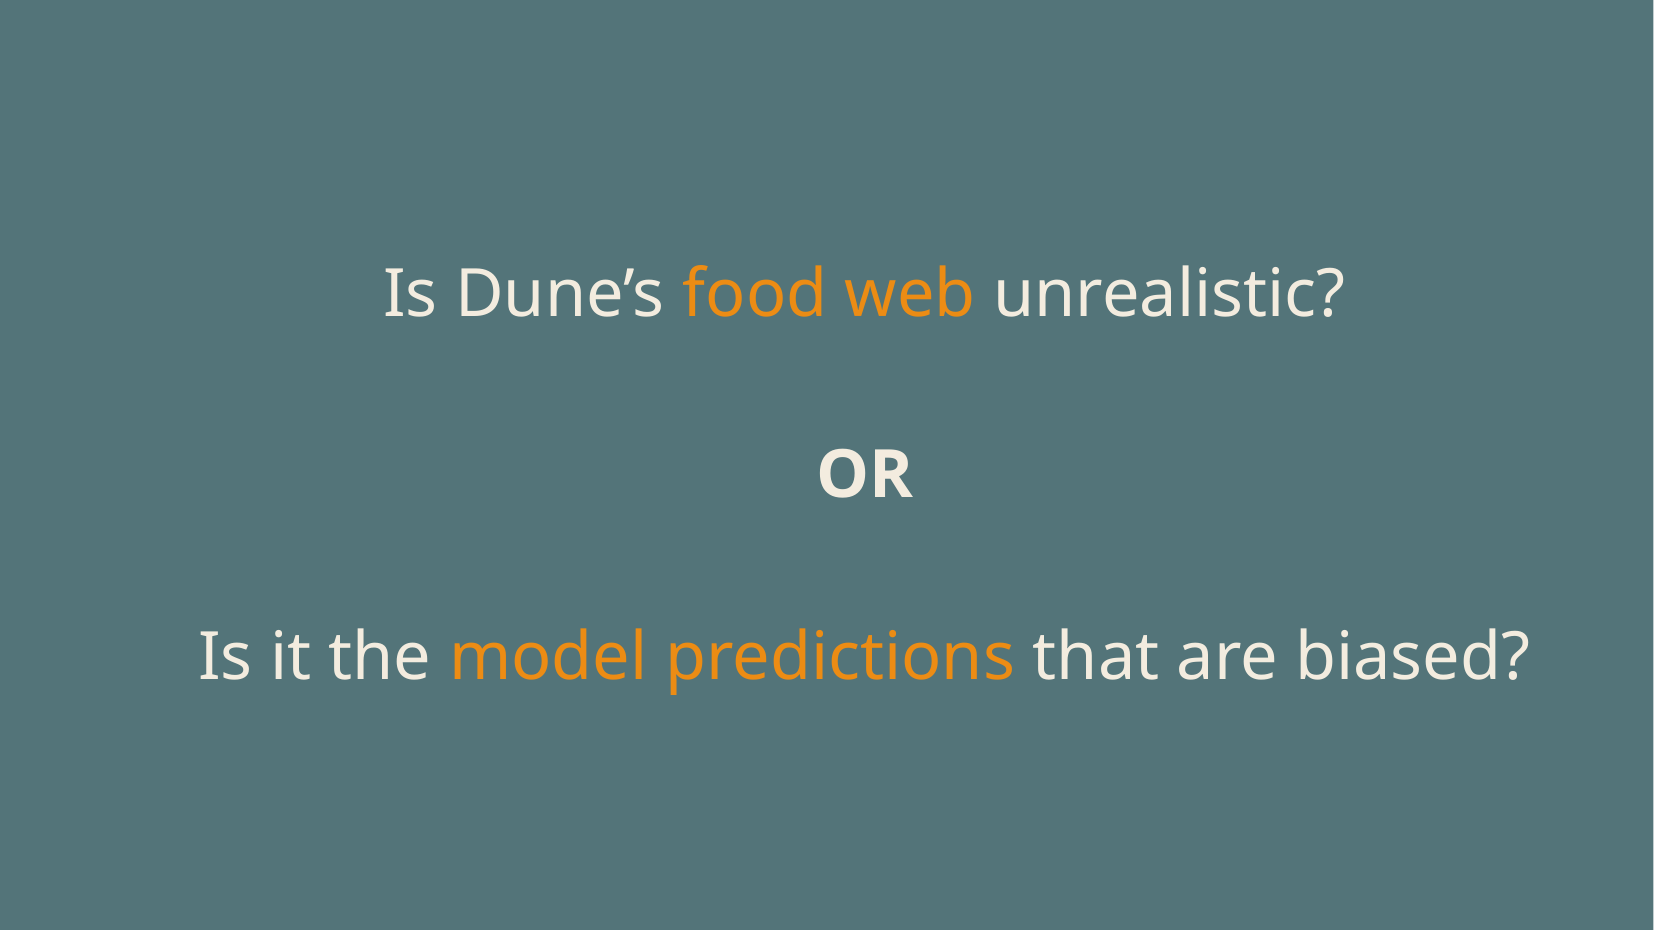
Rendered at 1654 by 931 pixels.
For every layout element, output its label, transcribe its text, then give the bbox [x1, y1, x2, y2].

text_box Is Dune’s food web unrealistic? OR Is it the model predictions that are biased? [183, 237, 1470, 693]
